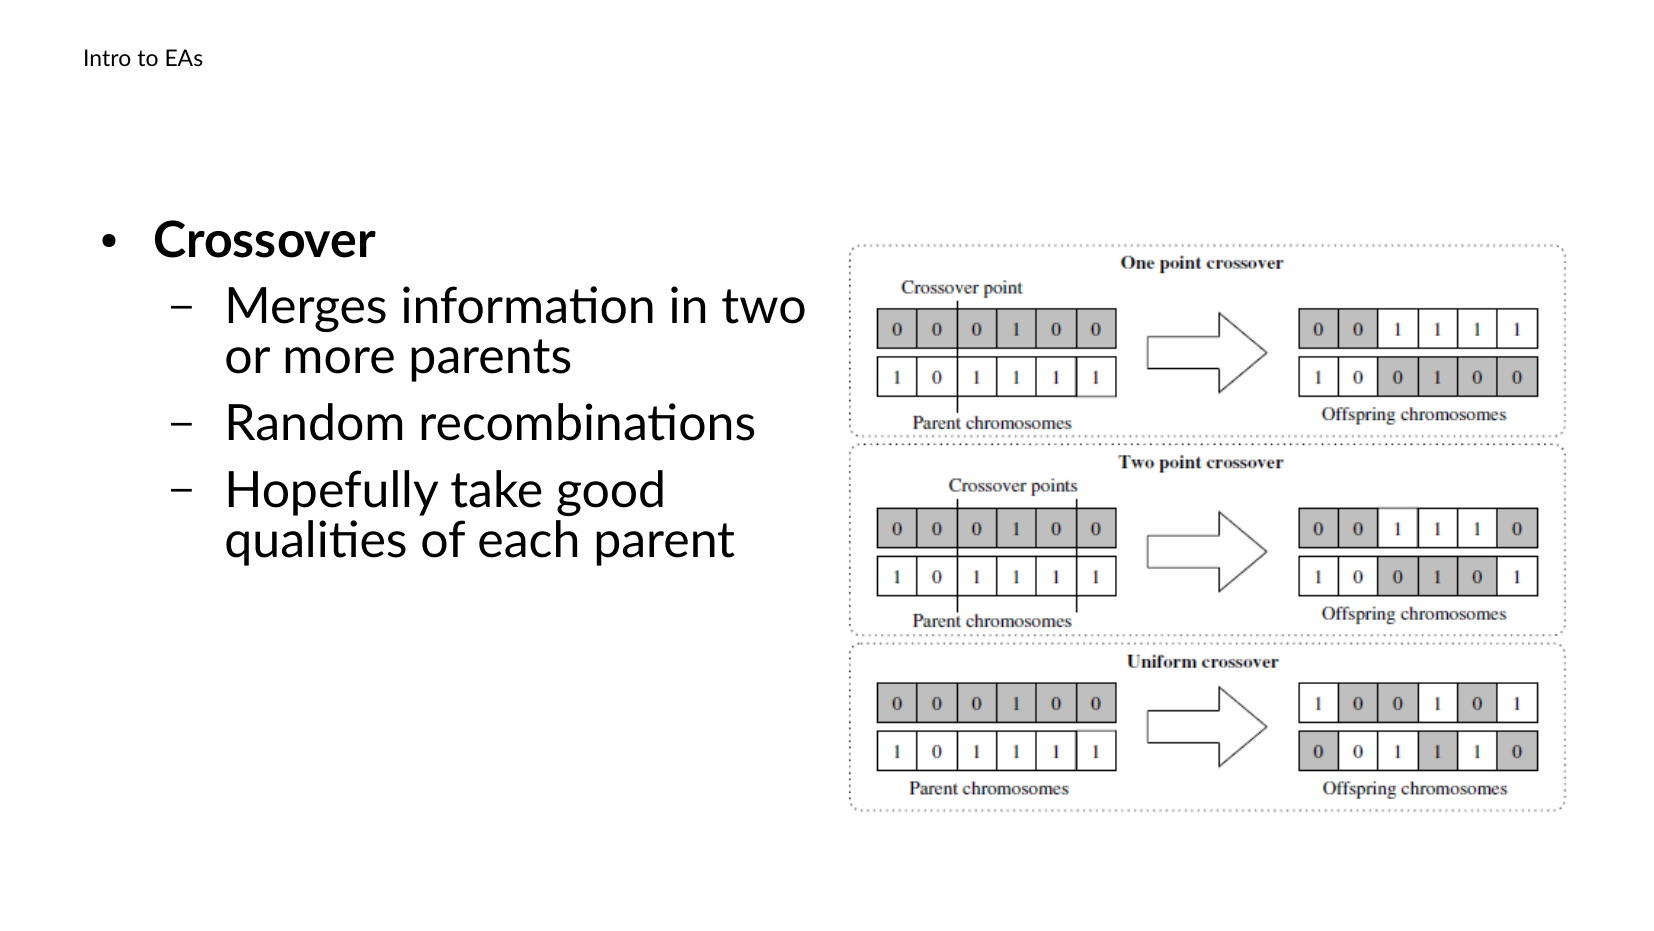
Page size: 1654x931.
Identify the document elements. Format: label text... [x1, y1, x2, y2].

list Crossover Merges information in two or more parents Random recombinations Hopefully take good qualities of each parent [82, 217, 809, 839]
title Intro to EAs [83, 0, 1571, 119]
picture [845, 237, 1572, 818]
